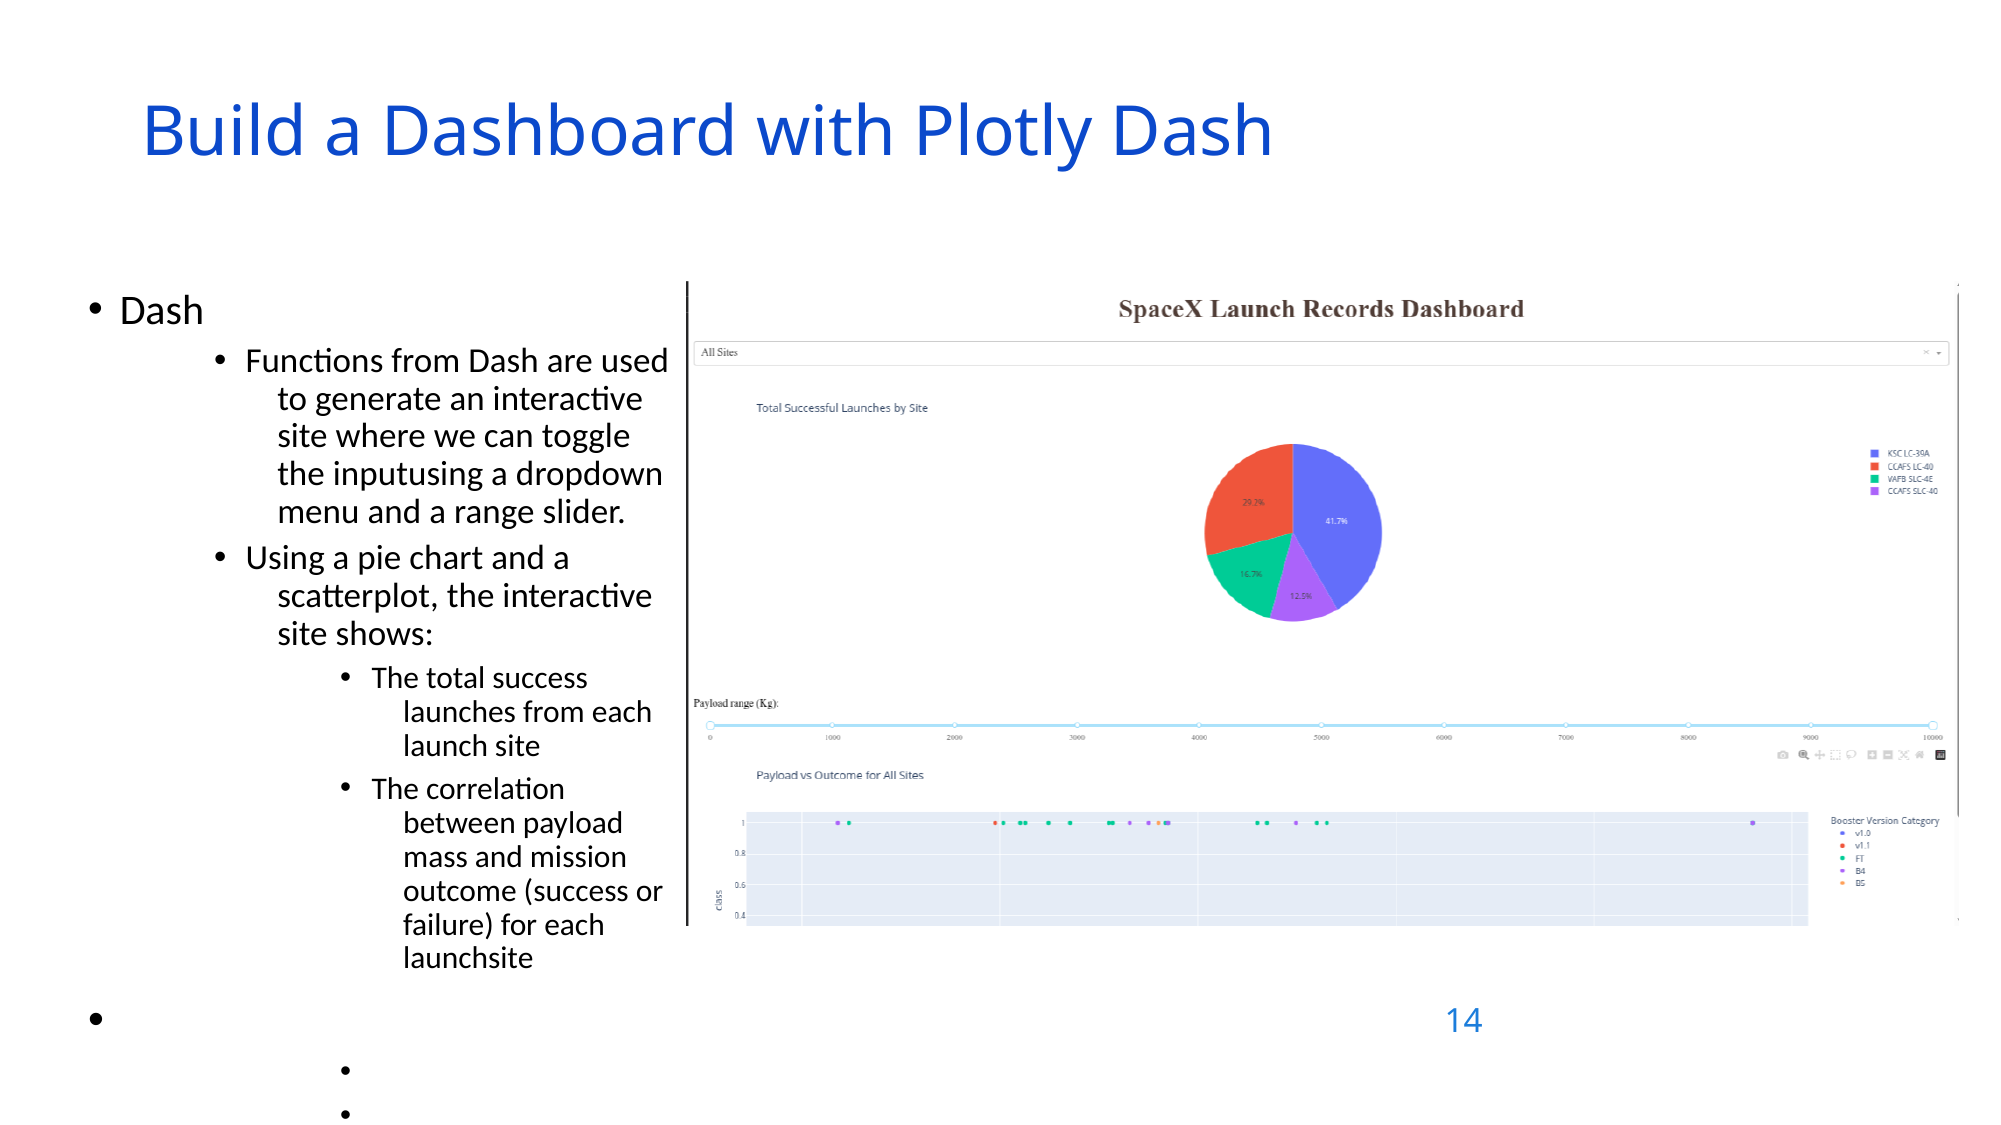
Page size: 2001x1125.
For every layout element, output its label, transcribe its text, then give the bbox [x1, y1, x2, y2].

text_box Build a Dashboard with Plotly Dash [126, 88, 1852, 179]
list Dash Functions from Dash are used to generate an interactive site where we can toggle the inputusing a dropdown menu and a range slider. Using a pie chart and a scatterplot, the interactive site shows: The total success launches from each launch site The correlation between payload mass and mission outcome (success or failure) for each launchsite [73, 280, 688, 1003]
slide_number 14 [1429, 988, 1880, 1055]
picture [686, 281, 1959, 926]
